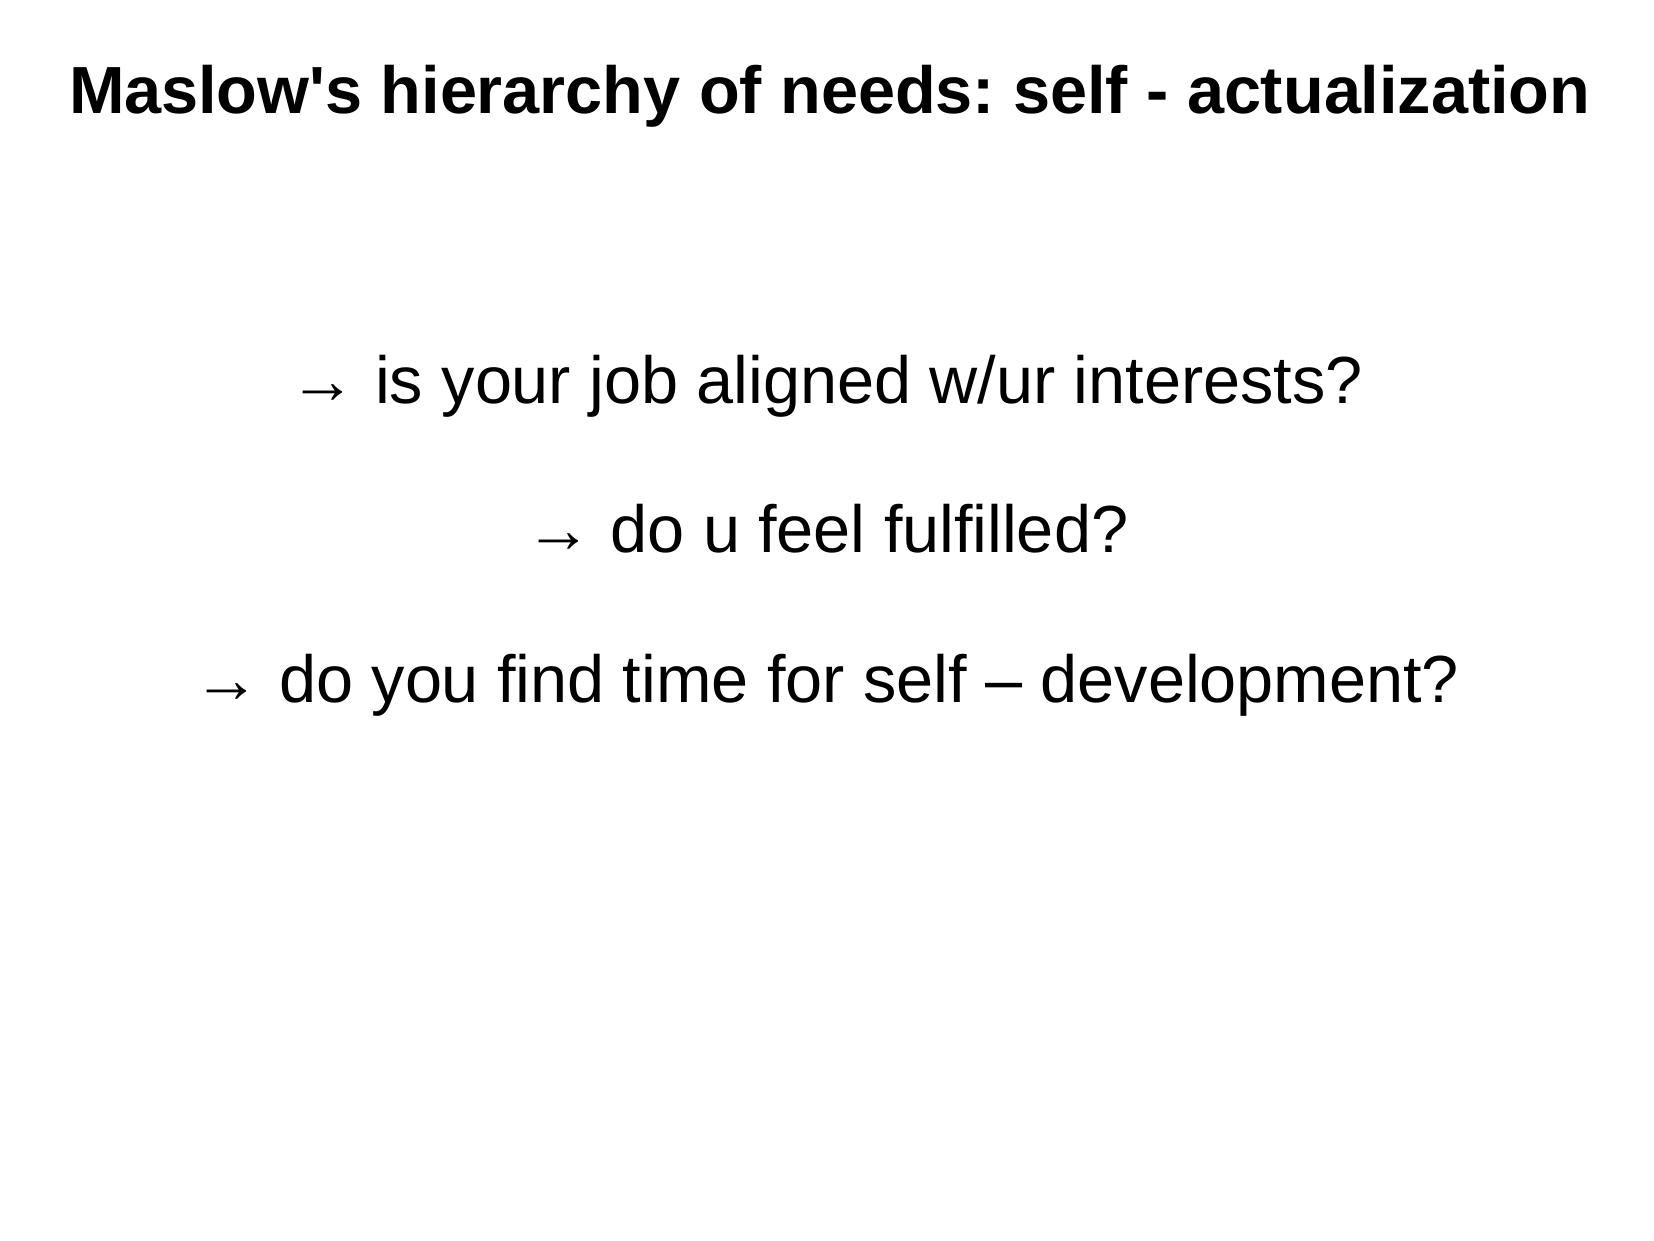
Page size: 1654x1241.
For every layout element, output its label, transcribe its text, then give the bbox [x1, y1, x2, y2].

text_box → is your job aligned w/ur interests? → do u feel fulfilled? → do you find time for self – development? [82, 49, 1571, 1010]
subtitle Maslow's hierarchy of needs: self - actualization [0, 15, 1654, 241]
